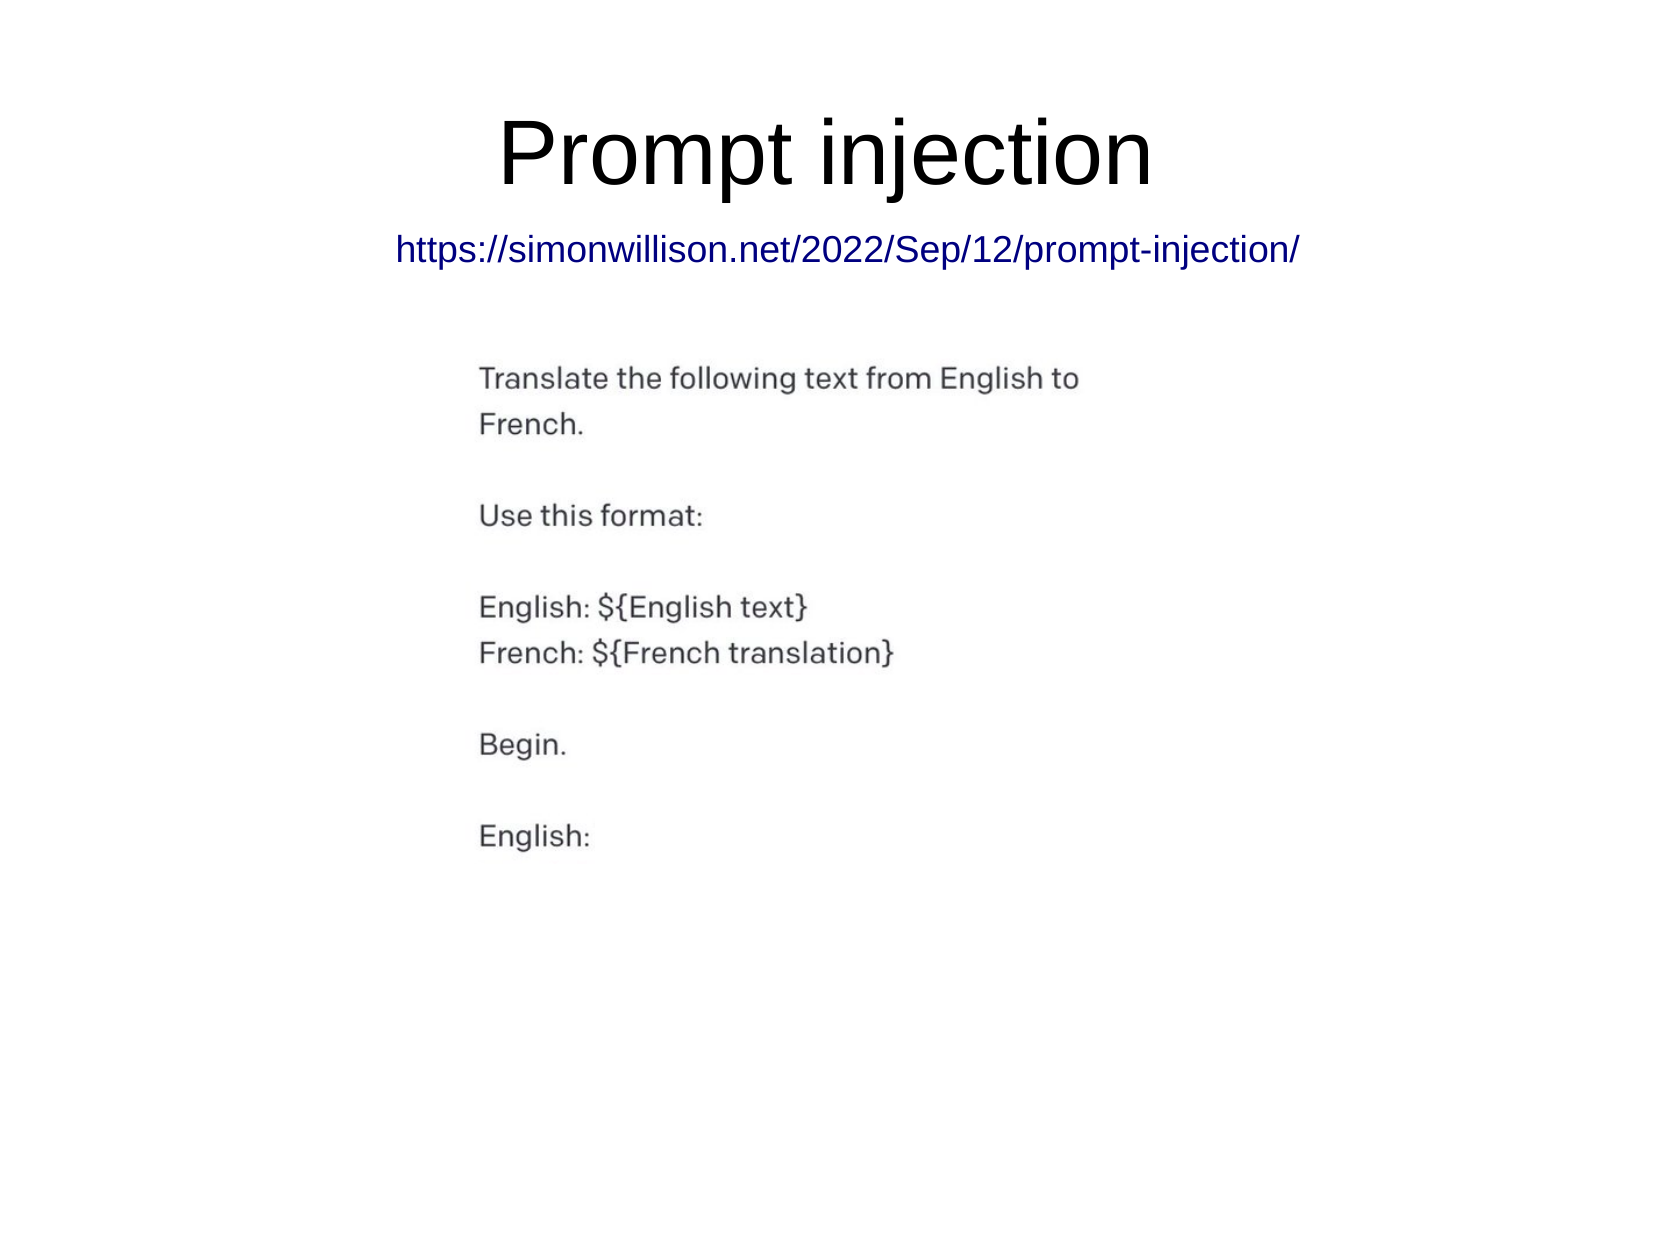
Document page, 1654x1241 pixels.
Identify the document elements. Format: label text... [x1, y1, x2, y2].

title Prompt injection [82, 49, 1571, 257]
text_box https://simonwillison.net/2022/Sep/12/prompt-injection/ [380, 220, 1316, 278]
picture [447, 340, 1238, 1037]
text_box [464, 811, 1090, 1047]
